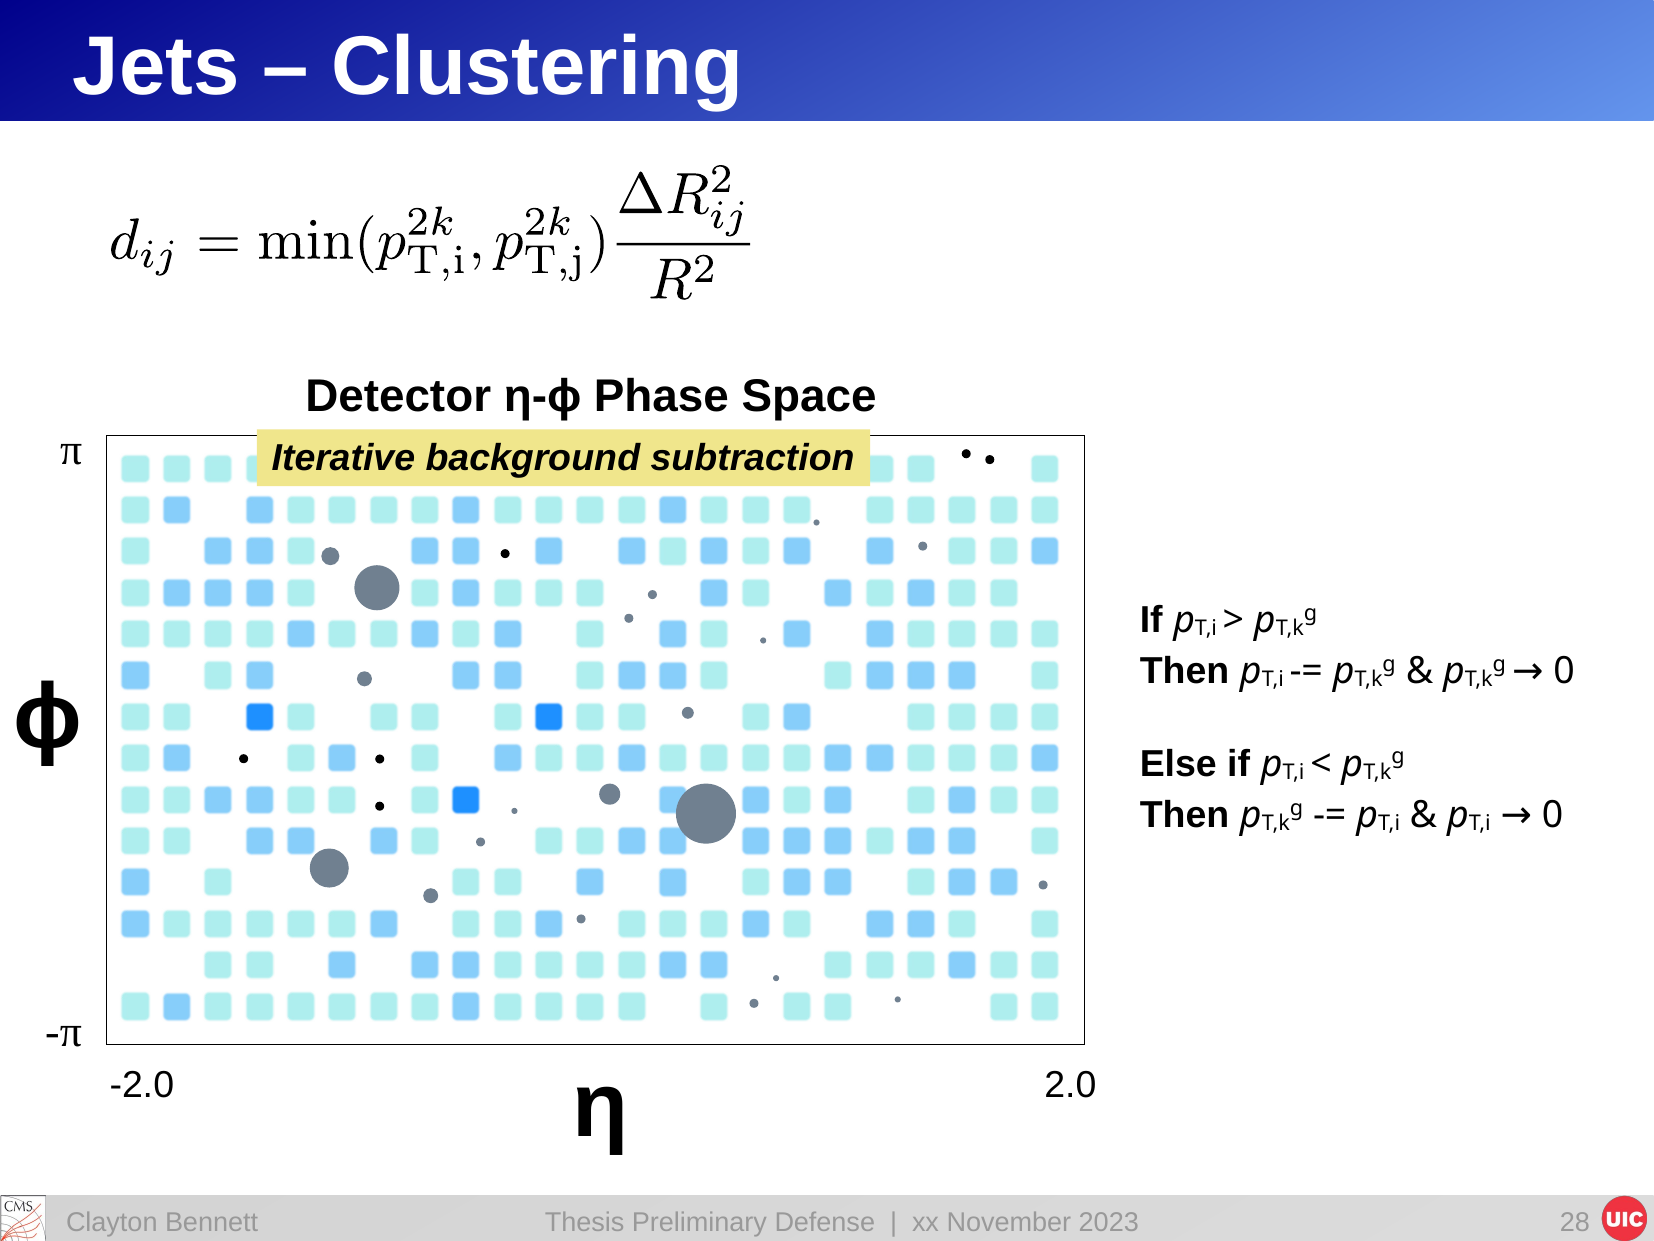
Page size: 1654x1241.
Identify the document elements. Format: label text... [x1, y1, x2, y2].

text_box [909, 581, 933, 605]
text_box Jets – Clustering [58, 11, 1093, 136]
text_box [826, 870, 850, 894]
text_box [744, 746, 768, 770]
text_box [961, 449, 971, 459]
text_box [868, 498, 892, 522]
text_box [909, 788, 933, 812]
picture [1601, 1195, 1647, 1200]
text_box [206, 912, 230, 936]
text_box [578, 870, 602, 894]
text_box [868, 539, 892, 563]
text_box [578, 829, 602, 853]
text_box [123, 663, 148, 688]
text_box [248, 705, 272, 729]
text_box [423, 888, 439, 904]
text_box [123, 912, 148, 936]
text_box [165, 788, 189, 812]
text_box [785, 870, 809, 894]
text_box [620, 539, 644, 563]
text_box [826, 788, 850, 812]
text_box [511, 807, 518, 814]
text_box [620, 705, 644, 729]
text_box [868, 622, 892, 646]
text_box [868, 663, 892, 688]
text_box -2.0 [94, 1056, 284, 1198]
text_box [868, 953, 892, 977]
picture [0, 1195, 46, 1241]
text_box [413, 953, 437, 977]
text_box [661, 622, 685, 646]
text_box η [558, 1046, 627, 1164]
text_box [206, 994, 230, 1019]
text_box [909, 953, 933, 977]
text_box [950, 746, 974, 770]
text_box [813, 519, 820, 526]
text_box [909, 870, 933, 894]
text_box [165, 705, 189, 729]
text_box -π [30, 999, 154, 1112]
text_box [248, 498, 272, 522]
text_box [950, 870, 974, 894]
text_box [413, 746, 437, 770]
text_box [950, 581, 974, 605]
text_box [1033, 663, 1057, 688]
text_box [123, 870, 148, 894]
text_box [647, 590, 657, 600]
text_box [773, 975, 780, 982]
text_box [537, 912, 561, 936]
text_box [702, 539, 726, 563]
text_box [661, 664, 685, 688]
text_box [330, 622, 354, 646]
text_box [537, 953, 561, 977]
text_box [496, 953, 520, 977]
text_box [578, 746, 602, 770]
text_box [496, 581, 520, 605]
text_box [289, 829, 313, 853]
text_box [500, 549, 510, 559]
text_box [576, 914, 586, 924]
text_box [661, 498, 685, 522]
text_box [496, 622, 520, 646]
text_box [702, 663, 726, 688]
text_box [785, 498, 809, 522]
text_box [496, 995, 520, 1019]
text_box <number> [1545, 1200, 1654, 1241]
text_box [826, 995, 850, 1019]
text_box [206, 622, 230, 646]
text_box [537, 829, 561, 853]
text_box [744, 788, 768, 812]
text_box [702, 953, 726, 977]
text_box [702, 912, 726, 936]
text_box [309, 848, 349, 888]
text_box [454, 870, 478, 894]
text_box [826, 663, 850, 688]
text_box [992, 705, 1016, 729]
text_box [248, 912, 272, 936]
text_box [1033, 539, 1057, 563]
text_box [909, 498, 933, 522]
text_box [165, 829, 189, 853]
text_box [894, 996, 901, 1003]
text_box [289, 746, 313, 770]
text_box [785, 788, 809, 812]
text_box [624, 613, 634, 623]
text_box [785, 746, 809, 770]
text_box [950, 705, 974, 729]
text_box [702, 995, 726, 1019]
text_box [206, 581, 230, 605]
text_box [578, 663, 602, 688]
text_box [123, 994, 148, 999]
text_box [992, 746, 1016, 770]
text_box [909, 622, 933, 646]
text_box [1038, 880, 1048, 890]
text_box [744, 912, 768, 936]
text_box [744, 498, 768, 522]
text_box [620, 994, 644, 1019]
text_box [785, 705, 809, 729]
text_box [289, 622, 313, 646]
text_box [248, 622, 272, 646]
text_box [454, 994, 478, 1019]
text_box [992, 870, 1016, 894]
text_box [206, 663, 230, 688]
text_box [909, 705, 933, 729]
text_box [702, 498, 726, 522]
text_box [496, 870, 520, 894]
text_box [909, 912, 933, 936]
text_box [578, 995, 602, 1019]
text_box [165, 912, 189, 936]
text_box [744, 581, 768, 605]
text_box [1033, 994, 1057, 1019]
text_box [702, 746, 726, 770]
text_box [496, 912, 520, 936]
text_box [289, 788, 313, 812]
text_box [132, 457, 148, 481]
text_box [918, 541, 928, 551]
text_box [681, 706, 694, 719]
text_box [992, 581, 1016, 605]
text_box [413, 788, 437, 812]
text_box [413, 581, 437, 605]
text_box [578, 581, 602, 605]
text_box [330, 995, 354, 1019]
text_box [248, 539, 272, 563]
text_box [578, 622, 602, 646]
text_box [909, 829, 933, 853]
text_box [165, 622, 189, 646]
text_box [206, 788, 230, 812]
text_box [372, 498, 396, 522]
text_box [599, 783, 621, 805]
text_box [454, 788, 478, 812]
text_box [537, 581, 561, 605]
text_box ɸ [0, 656, 78, 774]
text_box [661, 912, 685, 936]
text_box [744, 539, 768, 563]
text_box [749, 998, 759, 1008]
text_box [992, 622, 1016, 646]
text_box [578, 498, 602, 522]
text_box [868, 912, 892, 936]
text_box [123, 622, 148, 646]
text_box [206, 870, 230, 894]
text_box Detector η-ɸ Phase Space [290, 362, 942, 481]
text_box [702, 581, 726, 605]
text_box [620, 953, 644, 977]
text_box [356, 671, 372, 687]
text_box [661, 746, 685, 770]
text_box [868, 581, 892, 605]
text_box [661, 953, 685, 977]
text_box [992, 539, 1016, 563]
text_box [661, 870, 685, 895]
text_box [992, 953, 1016, 977]
text_box [413, 829, 437, 853]
text_box [702, 622, 726, 646]
text_box [454, 663, 478, 688]
text_box Iterative background subtraction [256, 429, 871, 487]
text_box [868, 829, 892, 853]
text_box [248, 581, 272, 605]
text_box [1033, 622, 1057, 646]
text_box [206, 457, 230, 481]
text_box [826, 746, 850, 770]
text_box [950, 539, 974, 563]
text_box [476, 837, 486, 847]
text_box [46, 1195, 1601, 1241]
text_box [330, 912, 354, 936]
text_box [950, 788, 974, 812]
text_box [537, 705, 561, 729]
text_box [744, 829, 768, 853]
text_box [289, 705, 313, 729]
text_box [760, 637, 767, 644]
text_box [744, 870, 768, 894]
text_box [992, 788, 1016, 812]
text_box π [45, 418, 132, 482]
text_box [985, 455, 995, 465]
text_box [620, 498, 644, 522]
text_box [950, 498, 974, 522]
text_box [661, 539, 685, 564]
text_box [0, 0, 1654, 121]
text_box [413, 539, 437, 563]
text_box [330, 498, 354, 522]
text_box [537, 994, 561, 1019]
text_box [330, 746, 354, 770]
text_box [826, 581, 850, 605]
text_box [1033, 912, 1057, 936]
text_box [248, 953, 272, 977]
text_box [1033, 829, 1057, 853]
text_box [537, 746, 561, 770]
text_box [1033, 457, 1057, 481]
text_box [620, 912, 644, 936]
text_box [785, 994, 809, 1019]
text_box [289, 539, 313, 563]
text_box [413, 705, 437, 729]
text_box [289, 912, 313, 936]
text_box [620, 746, 644, 770]
text_box Thesis Preliminary Defense | xx November 2023 [530, 1200, 1152, 1241]
text_box [620, 829, 644, 853]
text_box [165, 995, 189, 1019]
text_box [206, 539, 230, 563]
text_box [620, 663, 644, 688]
text_box [537, 539, 561, 563]
text_box [1033, 788, 1057, 812]
text_box [289, 581, 313, 605]
text_box [248, 995, 272, 1019]
text_box [123, 539, 148, 563]
text_box [413, 995, 437, 1019]
text_box [1033, 498, 1057, 522]
text_box [537, 498, 561, 522]
text_box [909, 746, 933, 770]
text_box [165, 498, 189, 522]
text_box [454, 498, 478, 522]
text_box [1033, 746, 1057, 770]
text_box [372, 912, 396, 936]
text_box [248, 788, 272, 812]
text_box [578, 953, 602, 977]
text_box [123, 746, 148, 770]
text_box [372, 622, 396, 646]
text_box [454, 581, 478, 605]
text_box [165, 581, 189, 605]
text_box [785, 829, 809, 853]
text_box [454, 539, 478, 563]
text_box [496, 705, 520, 729]
text_box [165, 746, 189, 770]
text_box [950, 622, 974, 646]
text_box [289, 994, 313, 1019]
text_box [744, 705, 768, 729]
text_box [909, 663, 933, 688]
text_box [1033, 953, 1057, 977]
text_box [785, 622, 809, 646]
text_box [992, 498, 1016, 522]
text_box [111, 165, 751, 300]
text_box [826, 829, 850, 853]
text_box [330, 788, 354, 812]
text_box [1033, 705, 1057, 729]
text_box [496, 498, 520, 522]
text_box [123, 829, 148, 853]
text_box [413, 498, 437, 522]
text_box [123, 705, 148, 729]
text_box [123, 581, 148, 605]
text_box [372, 994, 396, 1019]
text_box [375, 754, 385, 764]
text_box [950, 663, 974, 688]
text_box [321, 547, 340, 566]
text_box [248, 663, 272, 688]
text_box [372, 829, 396, 853]
text_box 2.0 [1029, 1056, 1139, 1156]
text_box [354, 565, 400, 611]
text_box [289, 498, 313, 522]
text_box [868, 746, 892, 770]
text_box [123, 498, 148, 522]
text_box [413, 622, 437, 646]
text_box Clayton Bennett [51, 1200, 274, 1241]
text_box [578, 705, 602, 729]
text_box [372, 705, 396, 729]
text_box [206, 953, 230, 977]
text_box [785, 539, 809, 563]
text_box [950, 829, 974, 853]
text_box [454, 953, 478, 977]
text_box [248, 829, 272, 853]
text_box [123, 788, 148, 812]
text_box [950, 953, 974, 977]
text_box [375, 801, 385, 811]
text_box If pT,i > pT,kg Then pT,i -= pT,kg & pT,kg → 0 Else if pT,i < pT,kg Then pT,kg -= pT,i & pT,i → 0 [1125, 585, 1646, 855]
text_box [992, 995, 1016, 1019]
text_box [454, 912, 478, 936]
text_box [165, 457, 189, 481]
text_box [496, 663, 520, 688]
text_box [785, 912, 809, 936]
text_box [248, 457, 256, 481]
text_box [826, 953, 850, 977]
text_box [496, 746, 520, 770]
text_box [950, 912, 974, 936]
text_box [330, 953, 354, 977]
text_box [454, 622, 478, 646]
text_box [239, 754, 249, 764]
text_box [661, 783, 737, 853]
